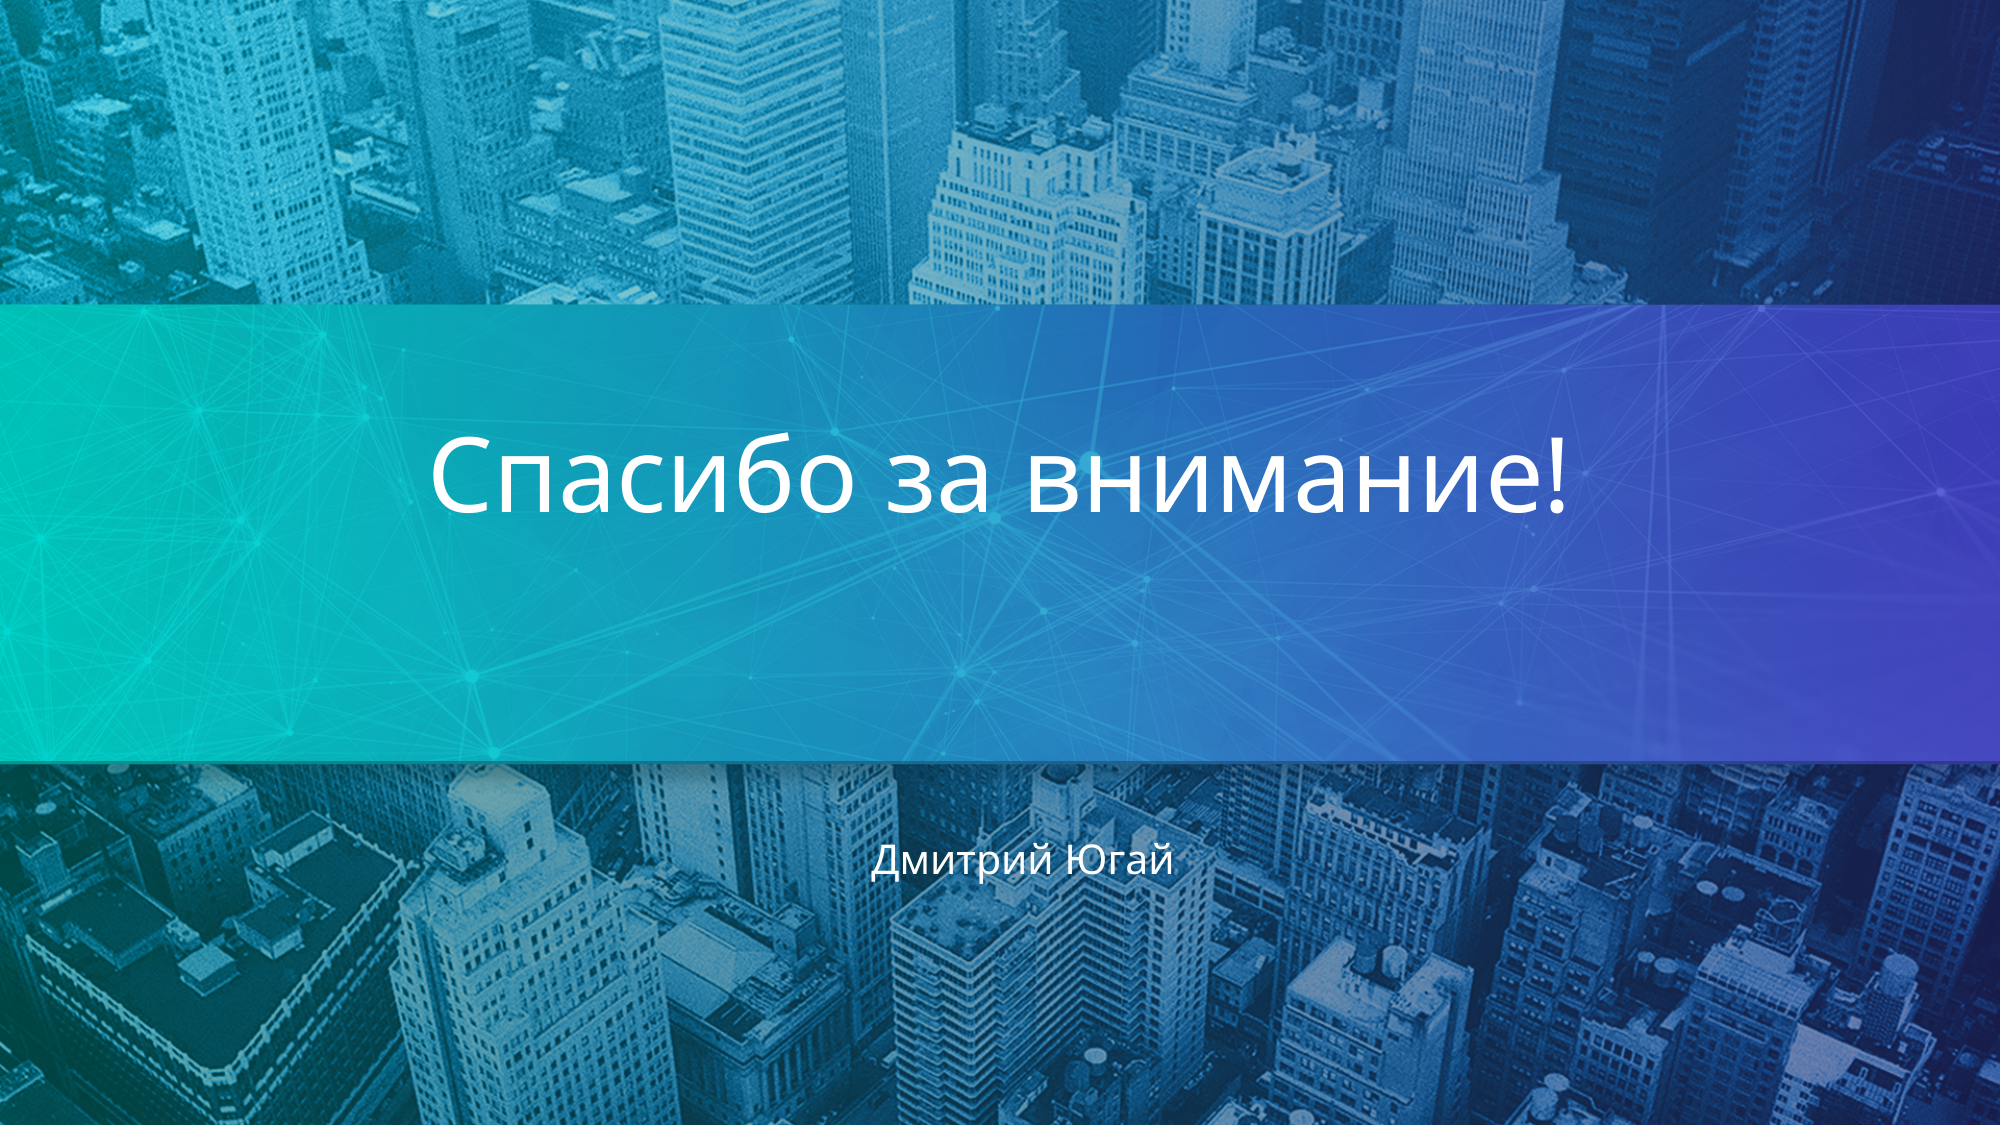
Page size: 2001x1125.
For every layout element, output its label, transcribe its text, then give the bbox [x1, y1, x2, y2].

text_box [0, 0, 2000, 305]
text_box [0, 761, 2000, 1125]
list Дмитрий Югай [856, 825, 1932, 912]
text_box Спасибо за внимание! [8, 427, 1992, 640]
picture [0, 305, 2000, 761]
